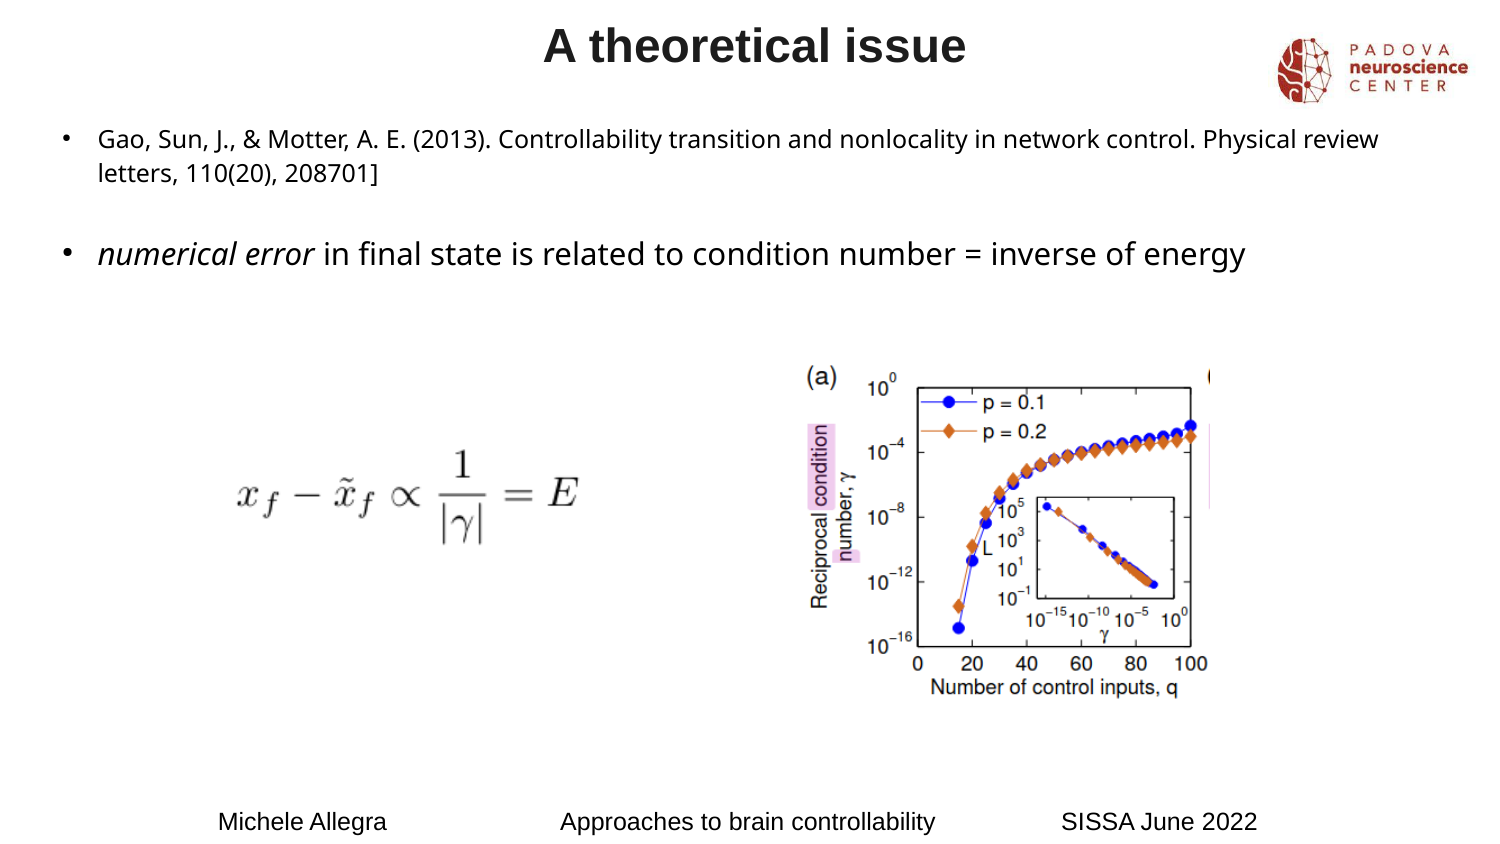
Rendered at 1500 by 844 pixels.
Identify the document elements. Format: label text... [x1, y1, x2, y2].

picture [1268, 10, 1476, 123]
picture [130, 390, 664, 597]
text_box Gao, Sun, J., & Motter, A. E. (2013). Controllability transition and nonlocality in network control. Physical review letters, 110(20), 208701] numerical error in final state is related to condition number = inverse of energy [47, 71, 1441, 399]
picture [766, 315, 1210, 739]
text_box Michele Allegra Approaches to brain controllability SISSA June 2022 [64, 794, 1415, 844]
text_box A theoretical issue [74, 0, 1436, 71]
